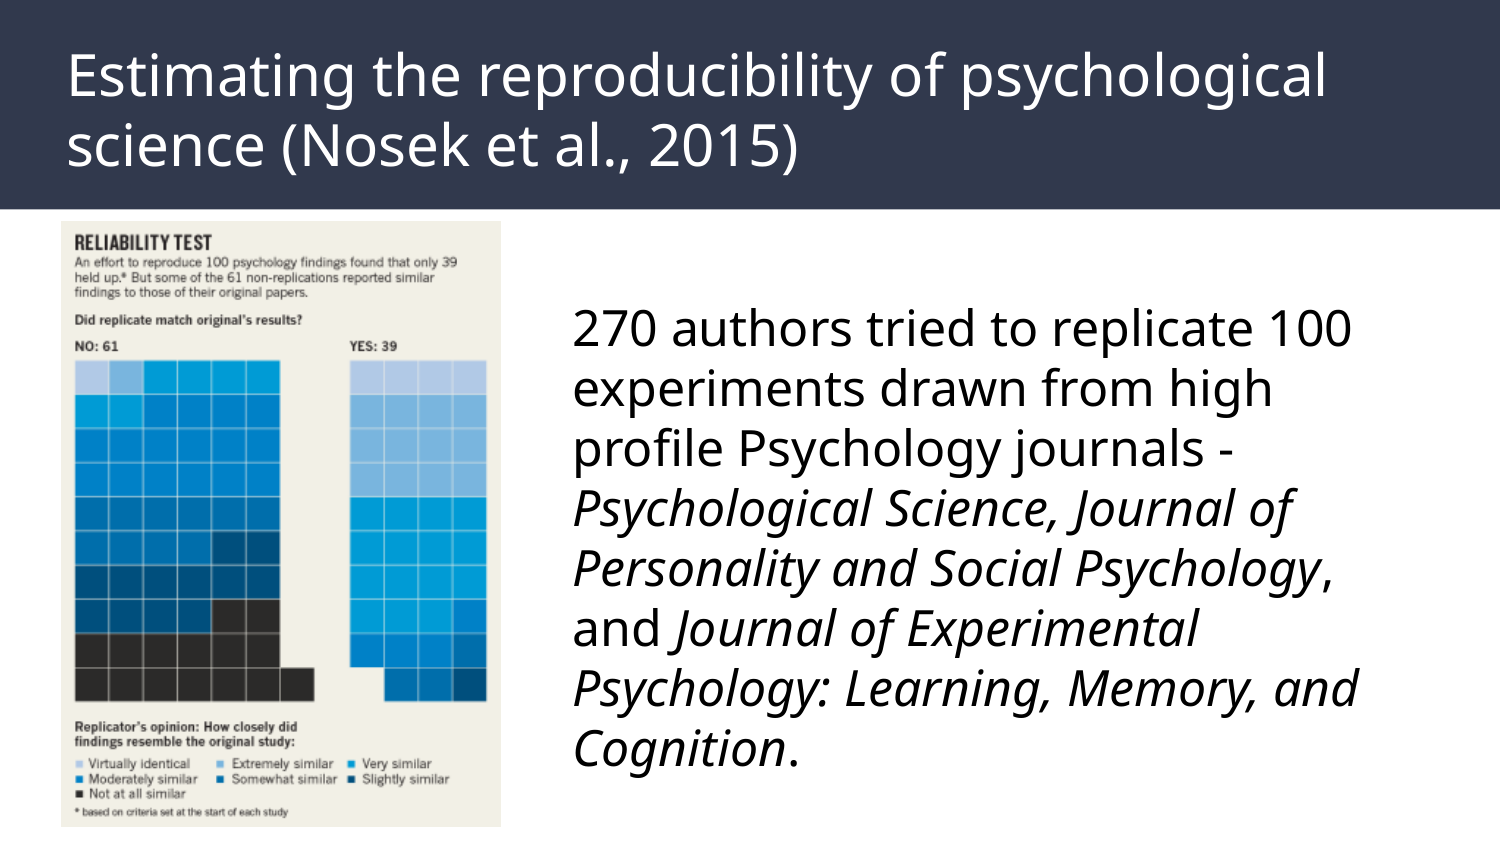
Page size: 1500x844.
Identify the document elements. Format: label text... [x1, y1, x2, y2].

title Estimating the reproducibility of psychological science (Nosek et al., 2015) [51, 23, 1449, 189]
picture [61, 221, 501, 827]
text_box 270 authors tried to replicate 100 experiments drawn from high profile Psychology journals - Psychological Science, Journal of Personality and Social Psychology, and Journal of Experimental Psychology: Learning, Memory, and Cognition. [557, 281, 1449, 767]
